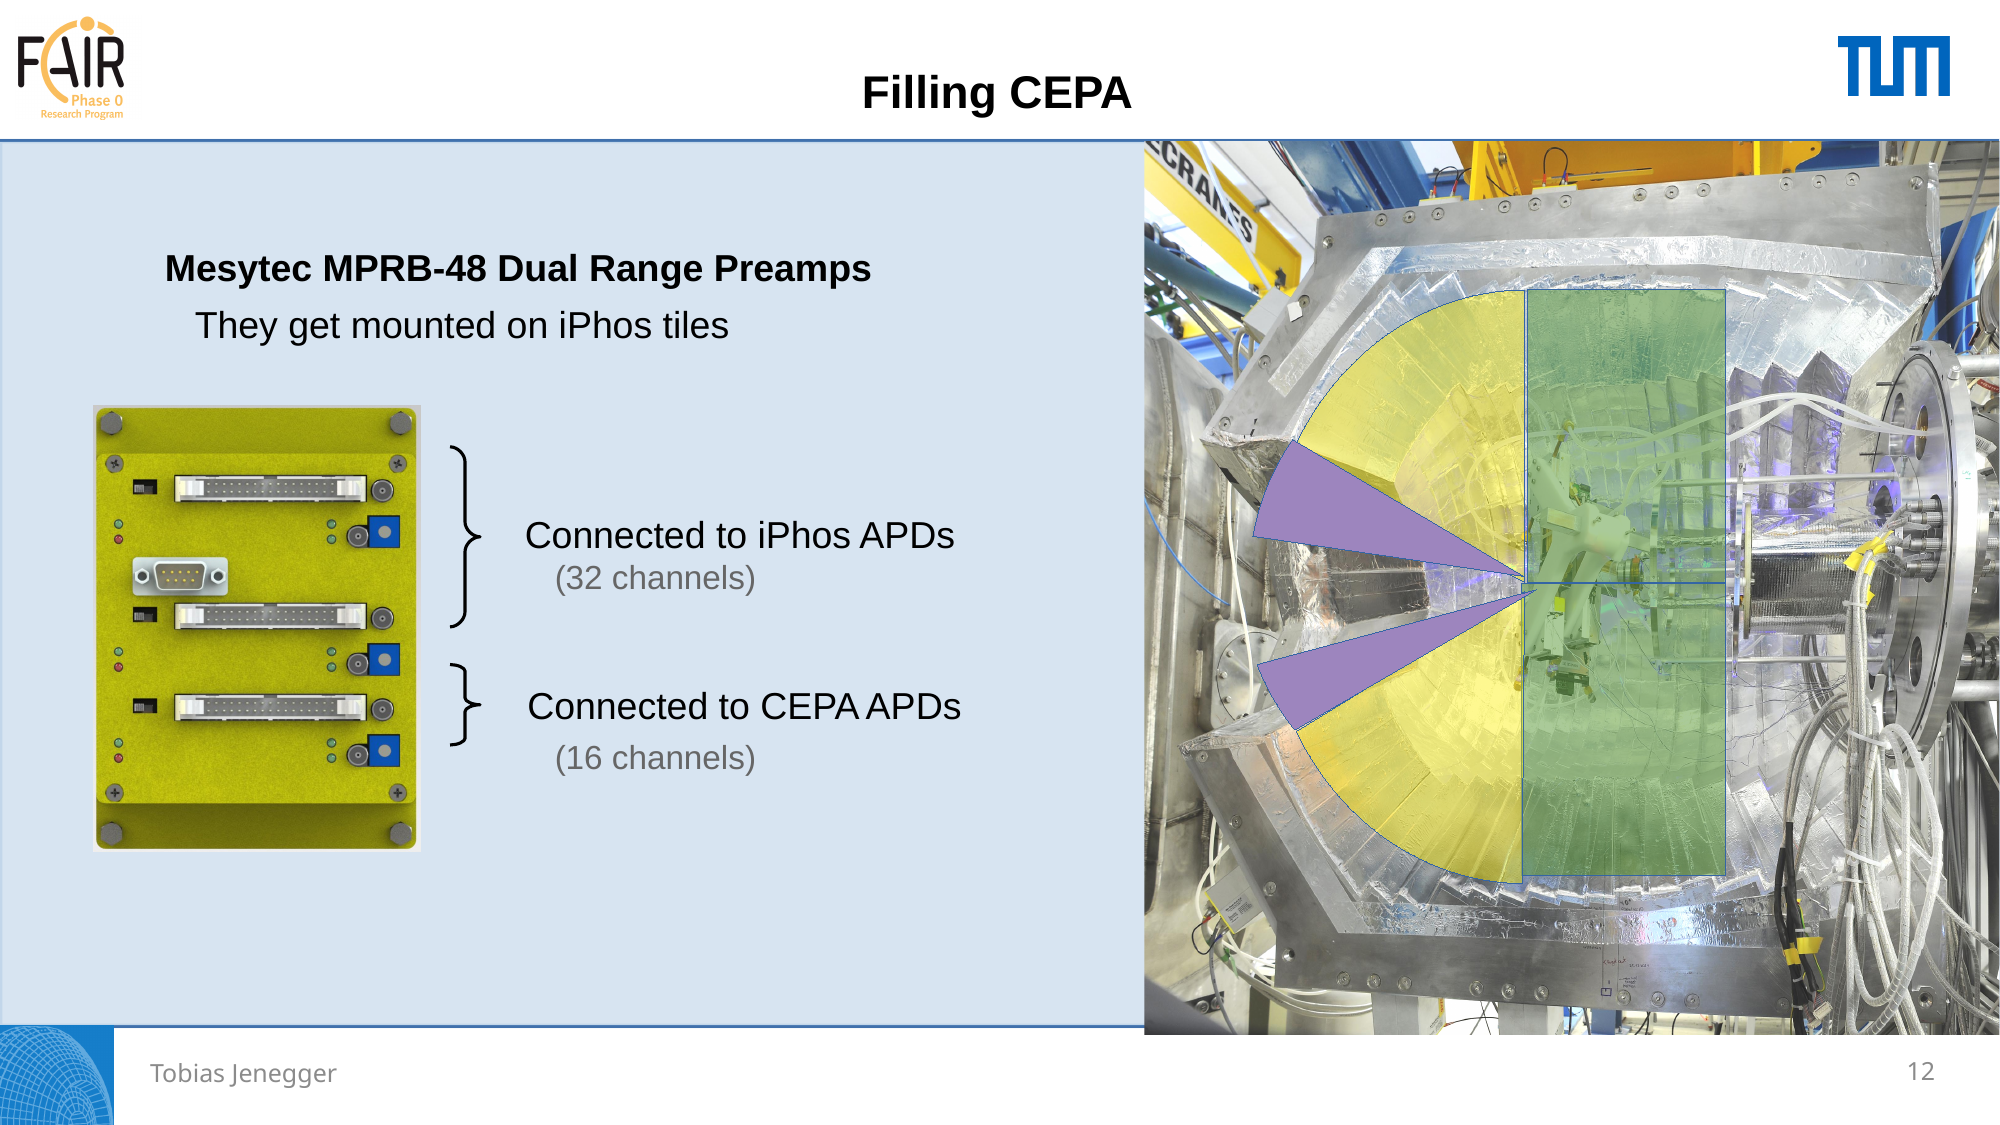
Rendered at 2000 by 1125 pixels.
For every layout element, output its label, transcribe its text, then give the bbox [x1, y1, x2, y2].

picture [93, 405, 421, 852]
text_box [1252, 289, 1726, 884]
text_box (32 channels) [540, 551, 886, 604]
picture [1144, 141, 2000, 1035]
text_box They get mounted on iPhos tiles [180, 296, 871, 354]
picture [0, 1025, 114, 1125]
text_box Connected to CEPA APDs [512, 678, 1023, 736]
text_box (16 channels) [540, 731, 856, 784]
text_box Connected to iPhos APDs [510, 506, 991, 606]
picture [15, 15, 142, 120]
text_box Filling CEPA [540, 60, 1456, 127]
text_box Mesytec MPRB-48 Dual Range Preamps [150, 239, 916, 297]
picture [1838, 36, 1950, 96]
